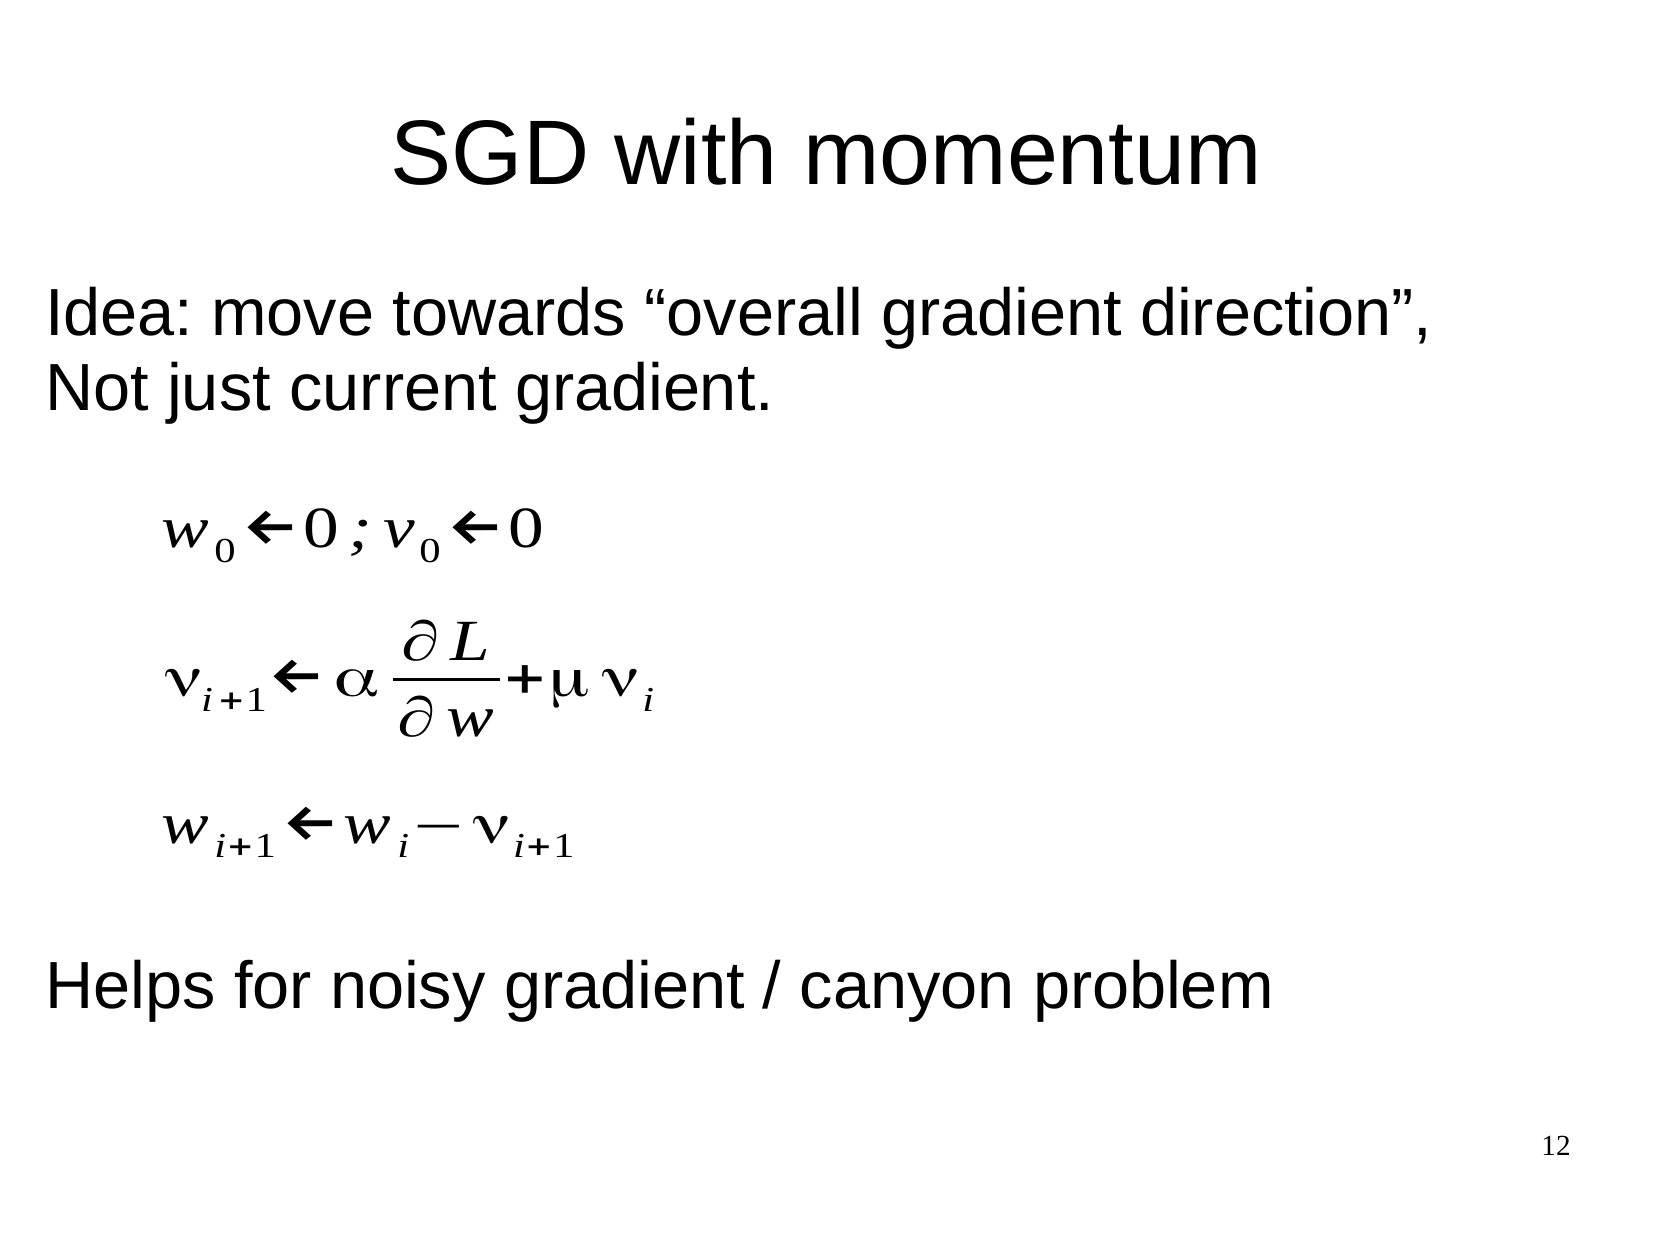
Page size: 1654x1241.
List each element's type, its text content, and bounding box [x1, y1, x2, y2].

chart [143, 792, 593, 867]
chart [143, 496, 563, 572]
text_box Idea: move towards “overall gradient direction”, Not just current gradient. Helps for noisy gradient / canyon problem [45, 275, 1471, 1098]
title SGD with momentum [82, 49, 1571, 257]
chart [143, 608, 673, 749]
